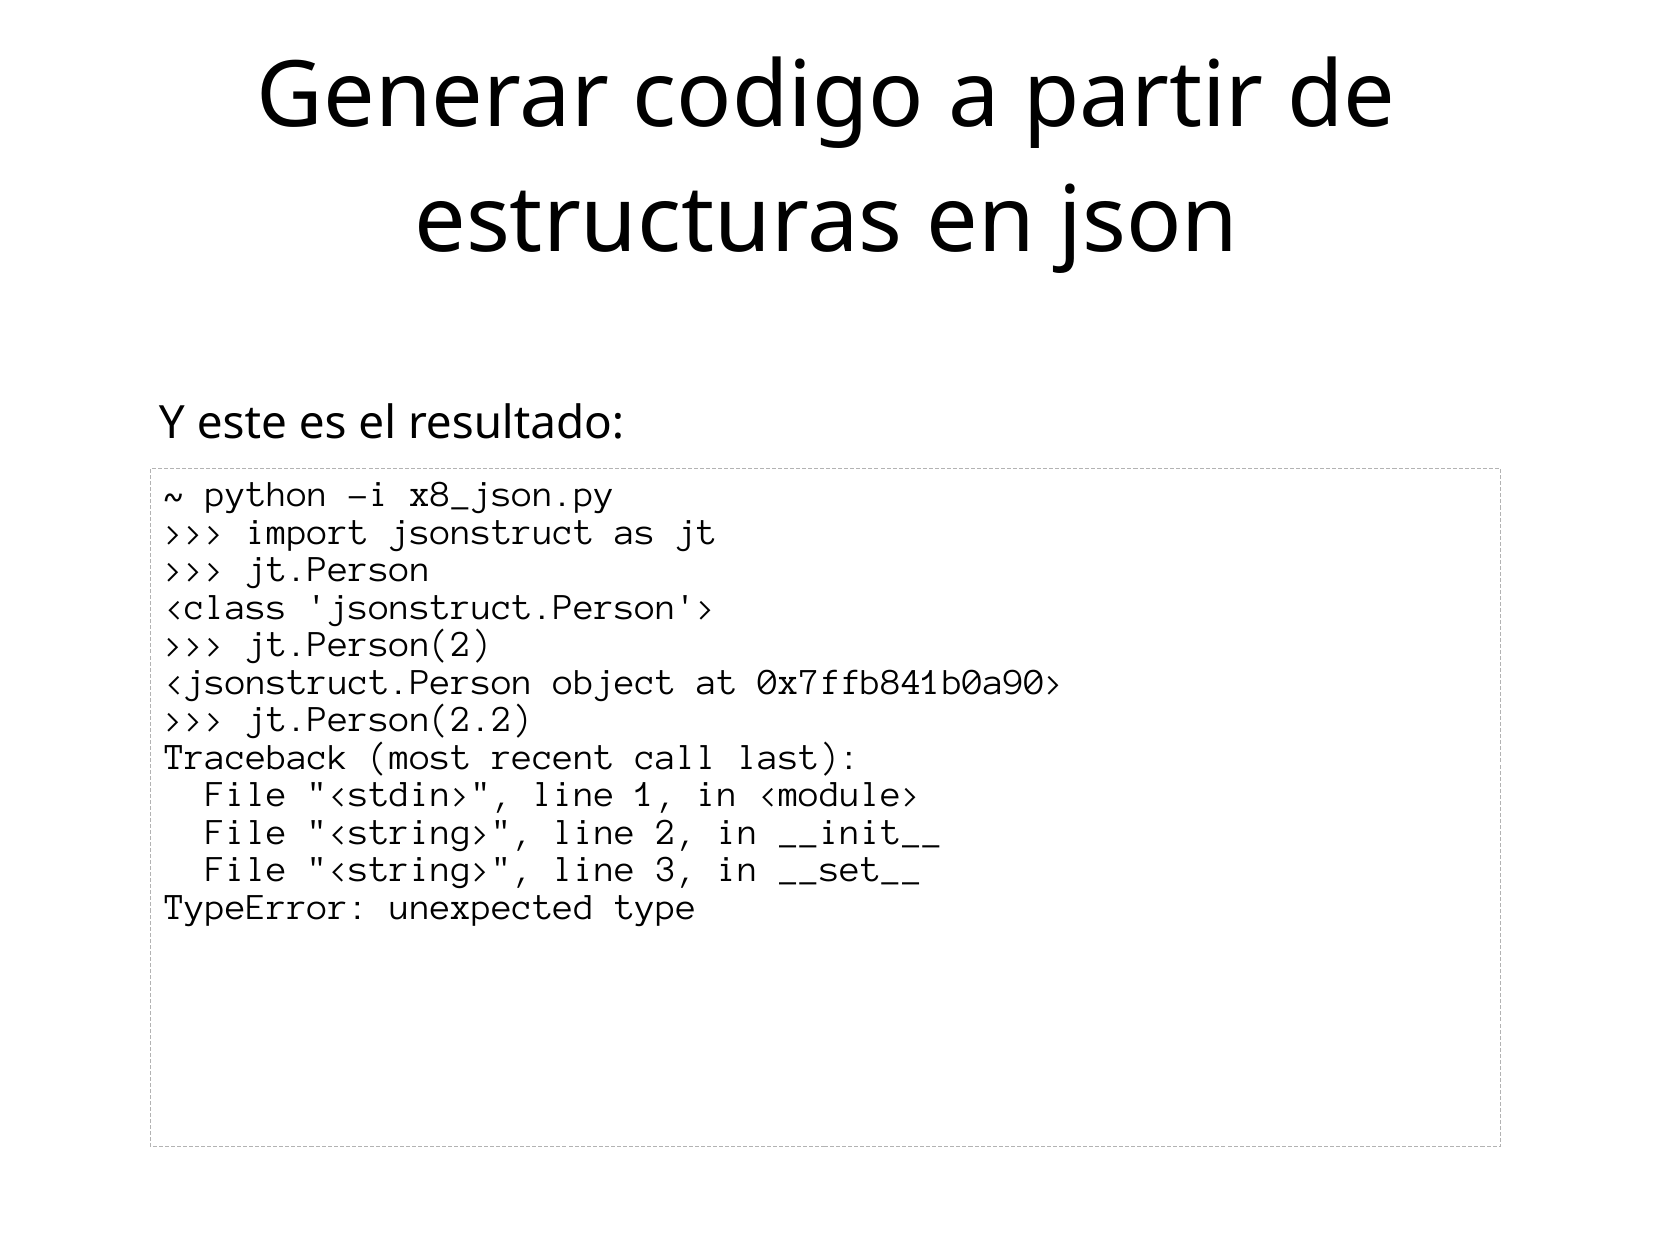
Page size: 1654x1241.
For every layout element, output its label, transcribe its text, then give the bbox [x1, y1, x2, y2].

text_box ~ python -i x8_json.py >>> import jsonstruct as jt >>> jt.Person <class 'jsonstruct.Person'> >>> jt.Person(2) <jsonstruct.Person object at 0x7ffb841b0a90> >>> jt.Person(2.2) Traceback (most recent call last): File "<stdin>", line 1, in <module> File "<string>", line 2, in __init__ File "<string>", line 3, in __set__ TypeError: unexpected type [150, 468, 1501, 971]
title Generar codigo a partir de estructuras en json [82, 45, 1571, 261]
text_box Y este es el resultado: [144, 382, 1516, 451]
